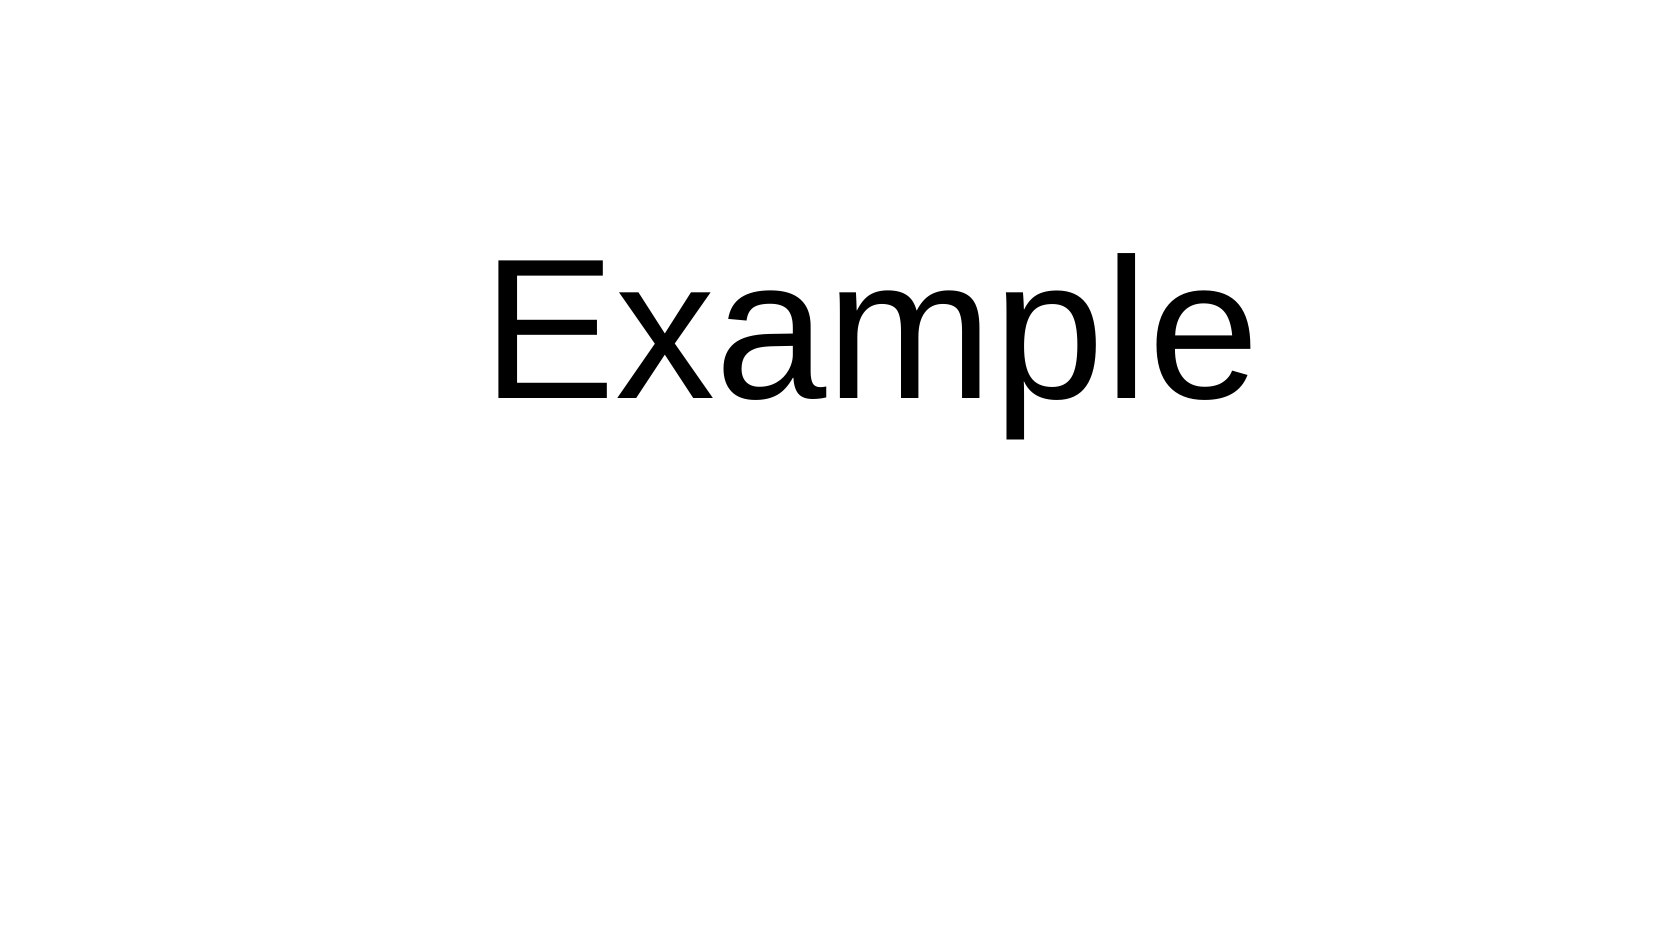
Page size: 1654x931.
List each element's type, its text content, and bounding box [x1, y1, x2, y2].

list Example [82, 217, 1571, 758]
